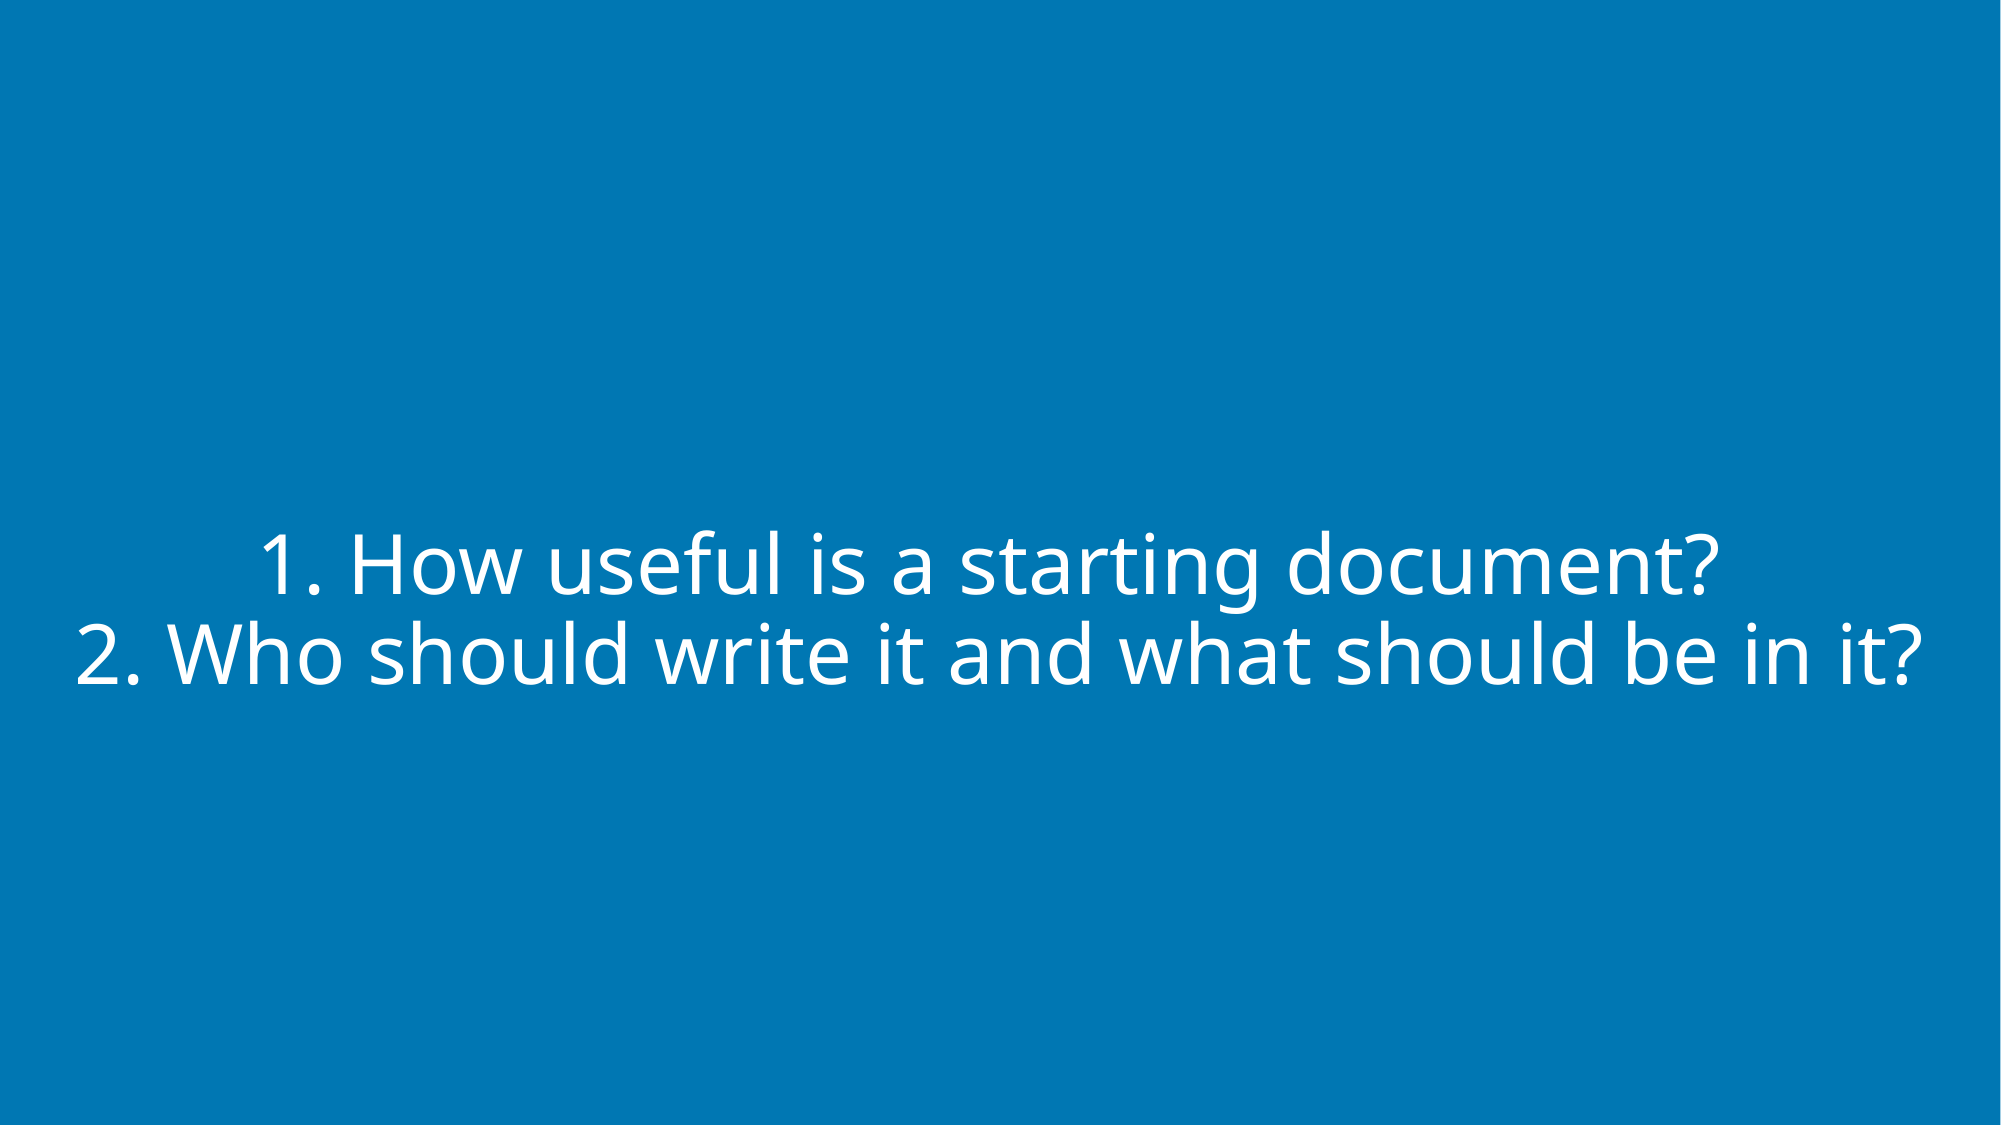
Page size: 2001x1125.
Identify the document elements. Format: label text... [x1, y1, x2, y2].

list 1. How useful is a starting document? 2. Who should write it and what should be in it? [72, 72, 1928, 1053]
